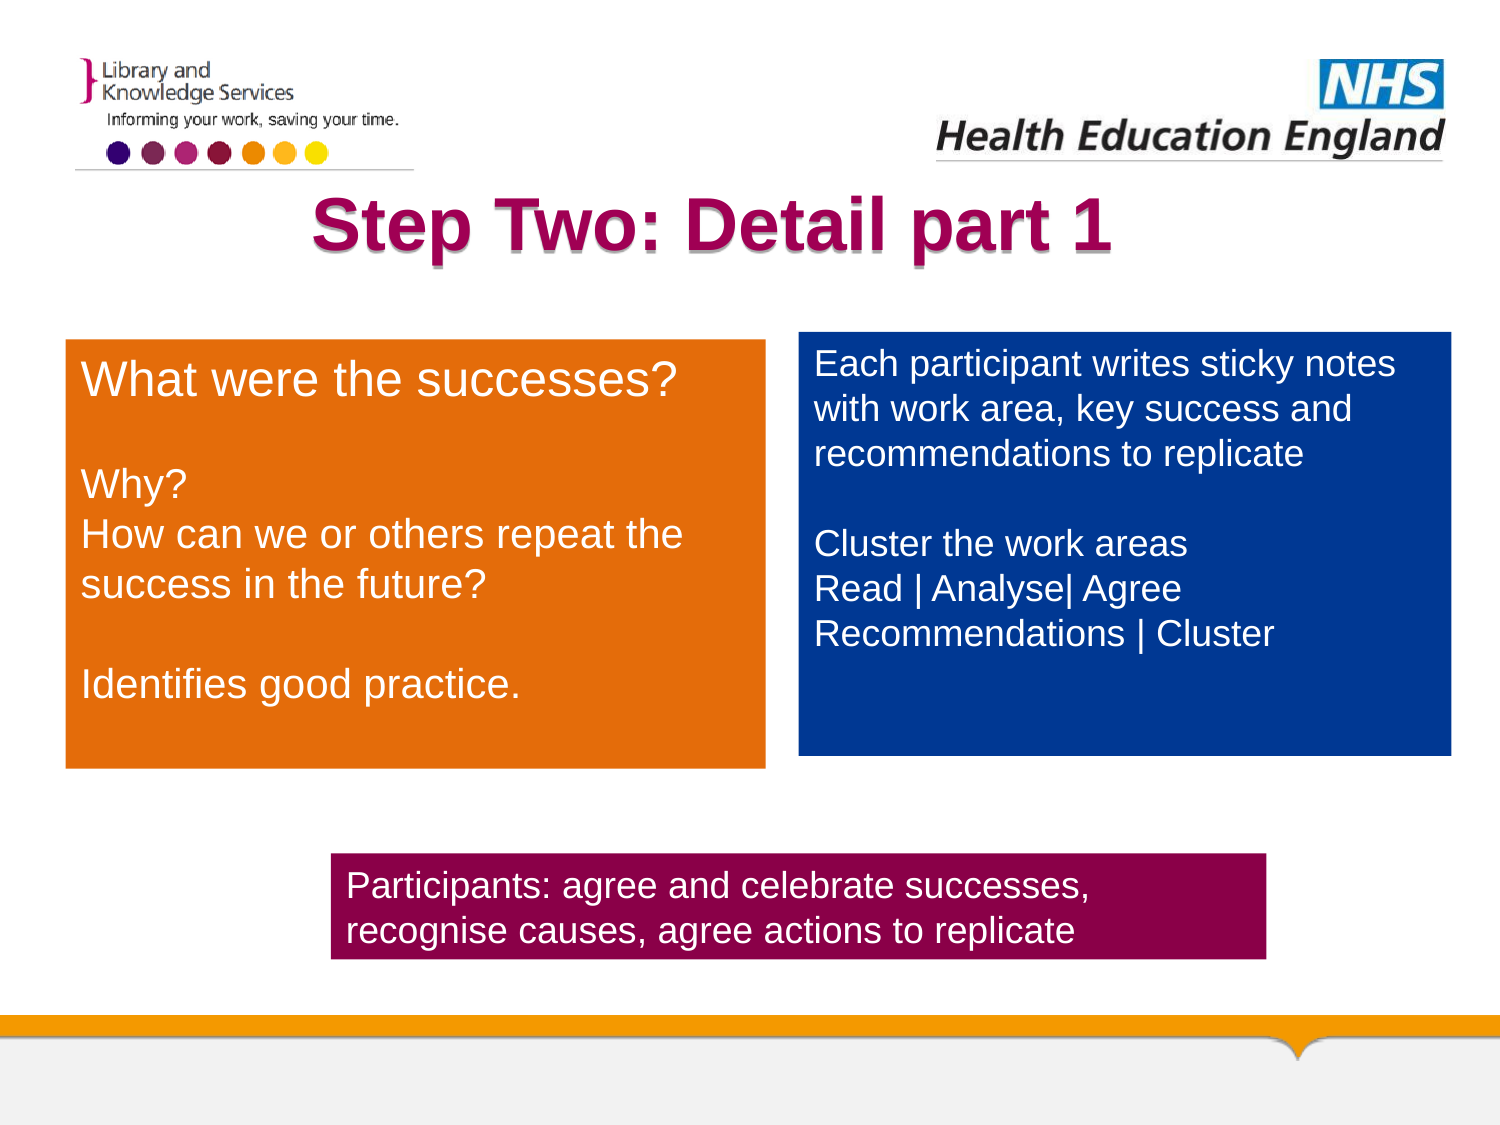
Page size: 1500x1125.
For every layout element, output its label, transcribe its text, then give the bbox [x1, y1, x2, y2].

title Step Two: Detail part 1 [75, 168, 1432, 280]
picture [75, 54, 416, 169]
text_box Each participant writes sticky notes with work area, key success and recommendations to replicate Cluster the work areas Read | Analyse| Agree Recommendations | Cluster [798, 331, 1452, 756]
text_box What were the successes? Why? How can we or others repeat the success in the future? Identifies good practice. [65, 339, 766, 769]
text_box Participants: agree and celebrate successes, recognise causes, agree actions to replicate [330, 853, 1267, 960]
